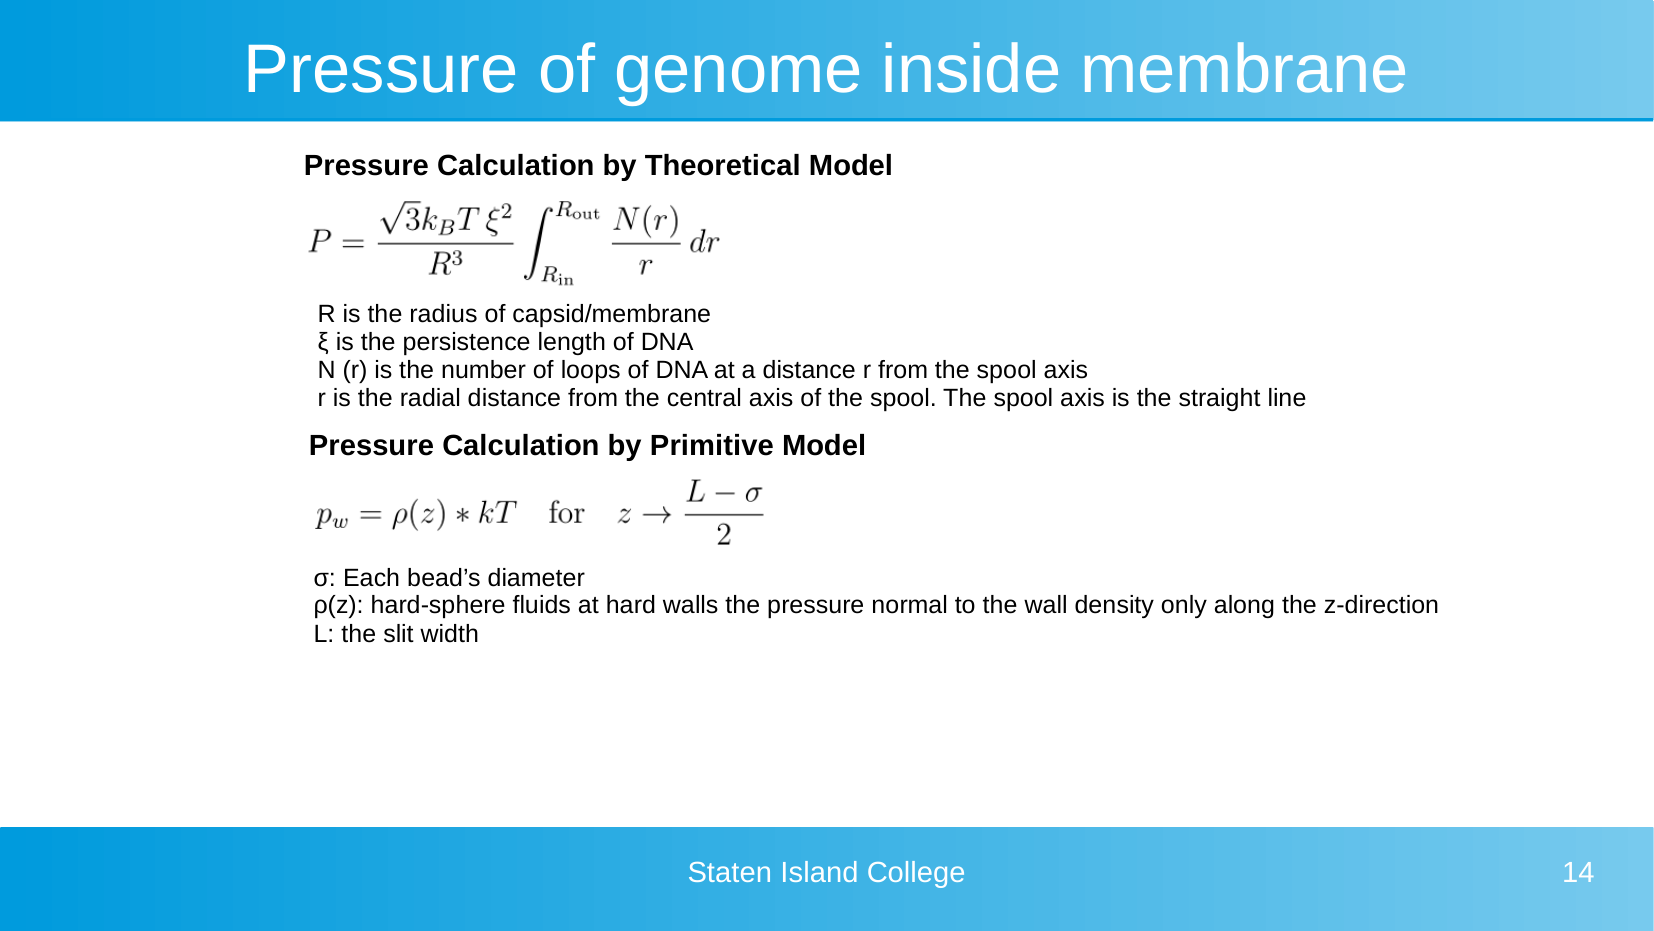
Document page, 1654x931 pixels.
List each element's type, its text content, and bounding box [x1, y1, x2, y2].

title Pressure of genome inside membrane [59, 29, 1595, 108]
text_box R is the radius of capsid/membrane ξ is the persistence length of DNA N (r) is the number of loops of DNA at a distance r from the spool axis r is the radial distance from the central axis of the spool. The spool axis is the straight line [302, 292, 1340, 430]
picture [308, 479, 776, 555]
text_box Pressure Calculation by Primitive Model [294, 421, 987, 479]
picture [307, 198, 721, 292]
text_box σ: Each bead’s diameter ρ(z): hard-sphere fluids at hard walls the pressure normal to the wall density only along the z-direction L: the slit width [298, 555, 1532, 661]
text_box Pressure Calculation by Theoretical Model [289, 141, 1023, 199]
